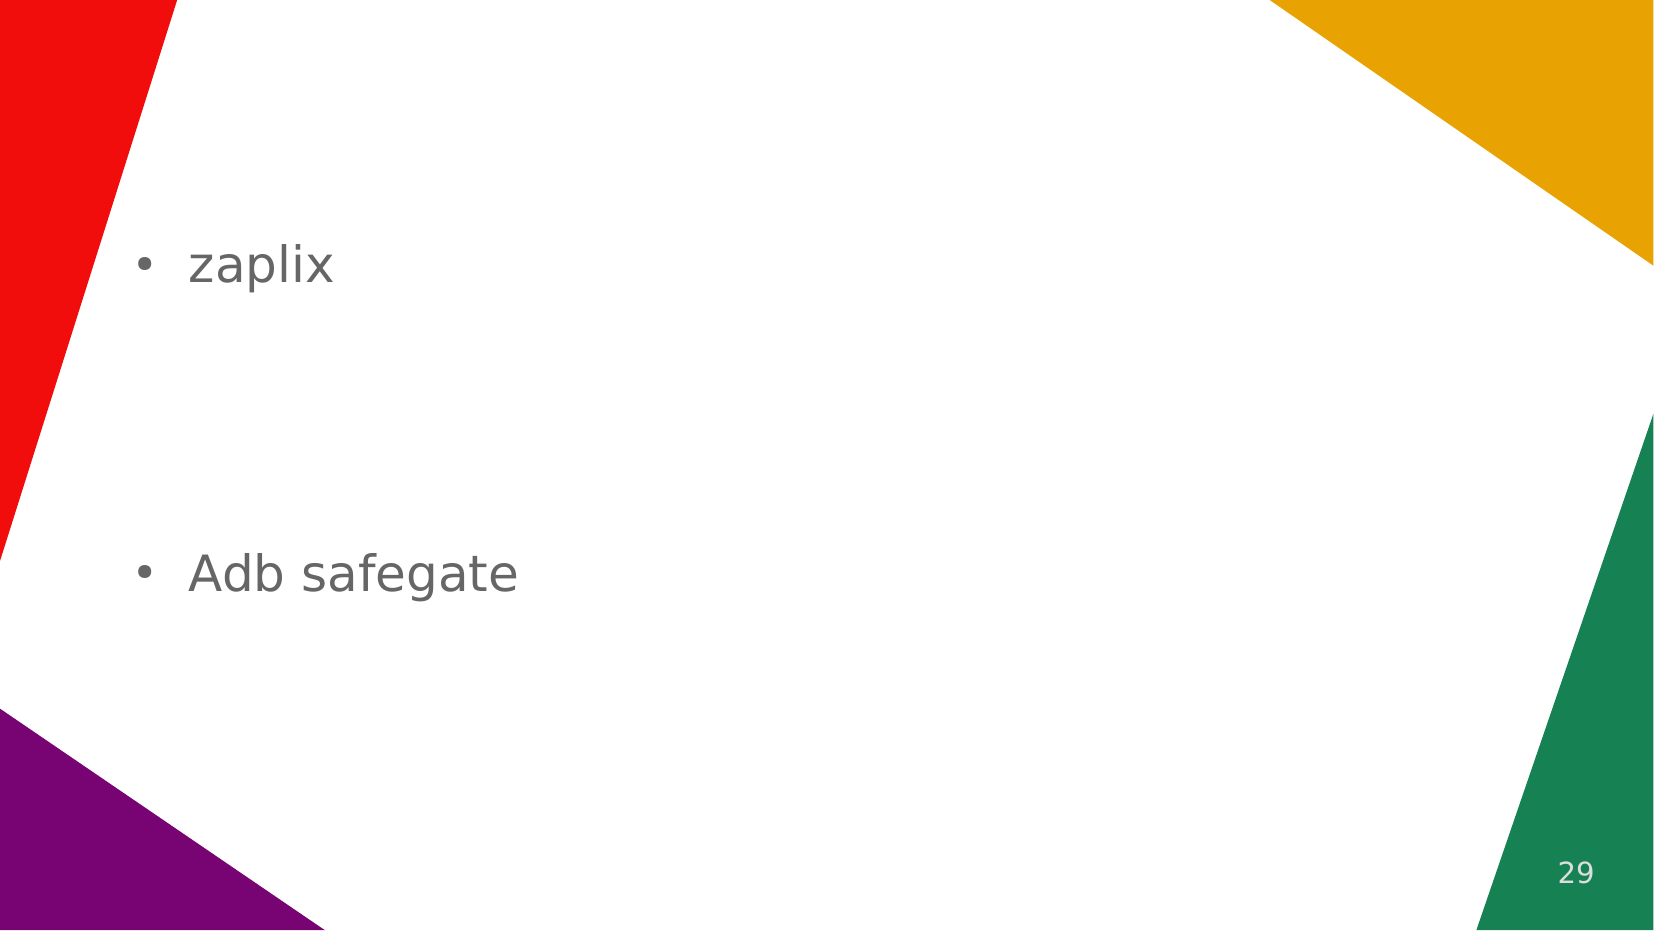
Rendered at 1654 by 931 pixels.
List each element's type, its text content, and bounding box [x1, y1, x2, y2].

list Adb safegate [118, 544, 810, 827]
list zaplix [118, 236, 810, 518]
